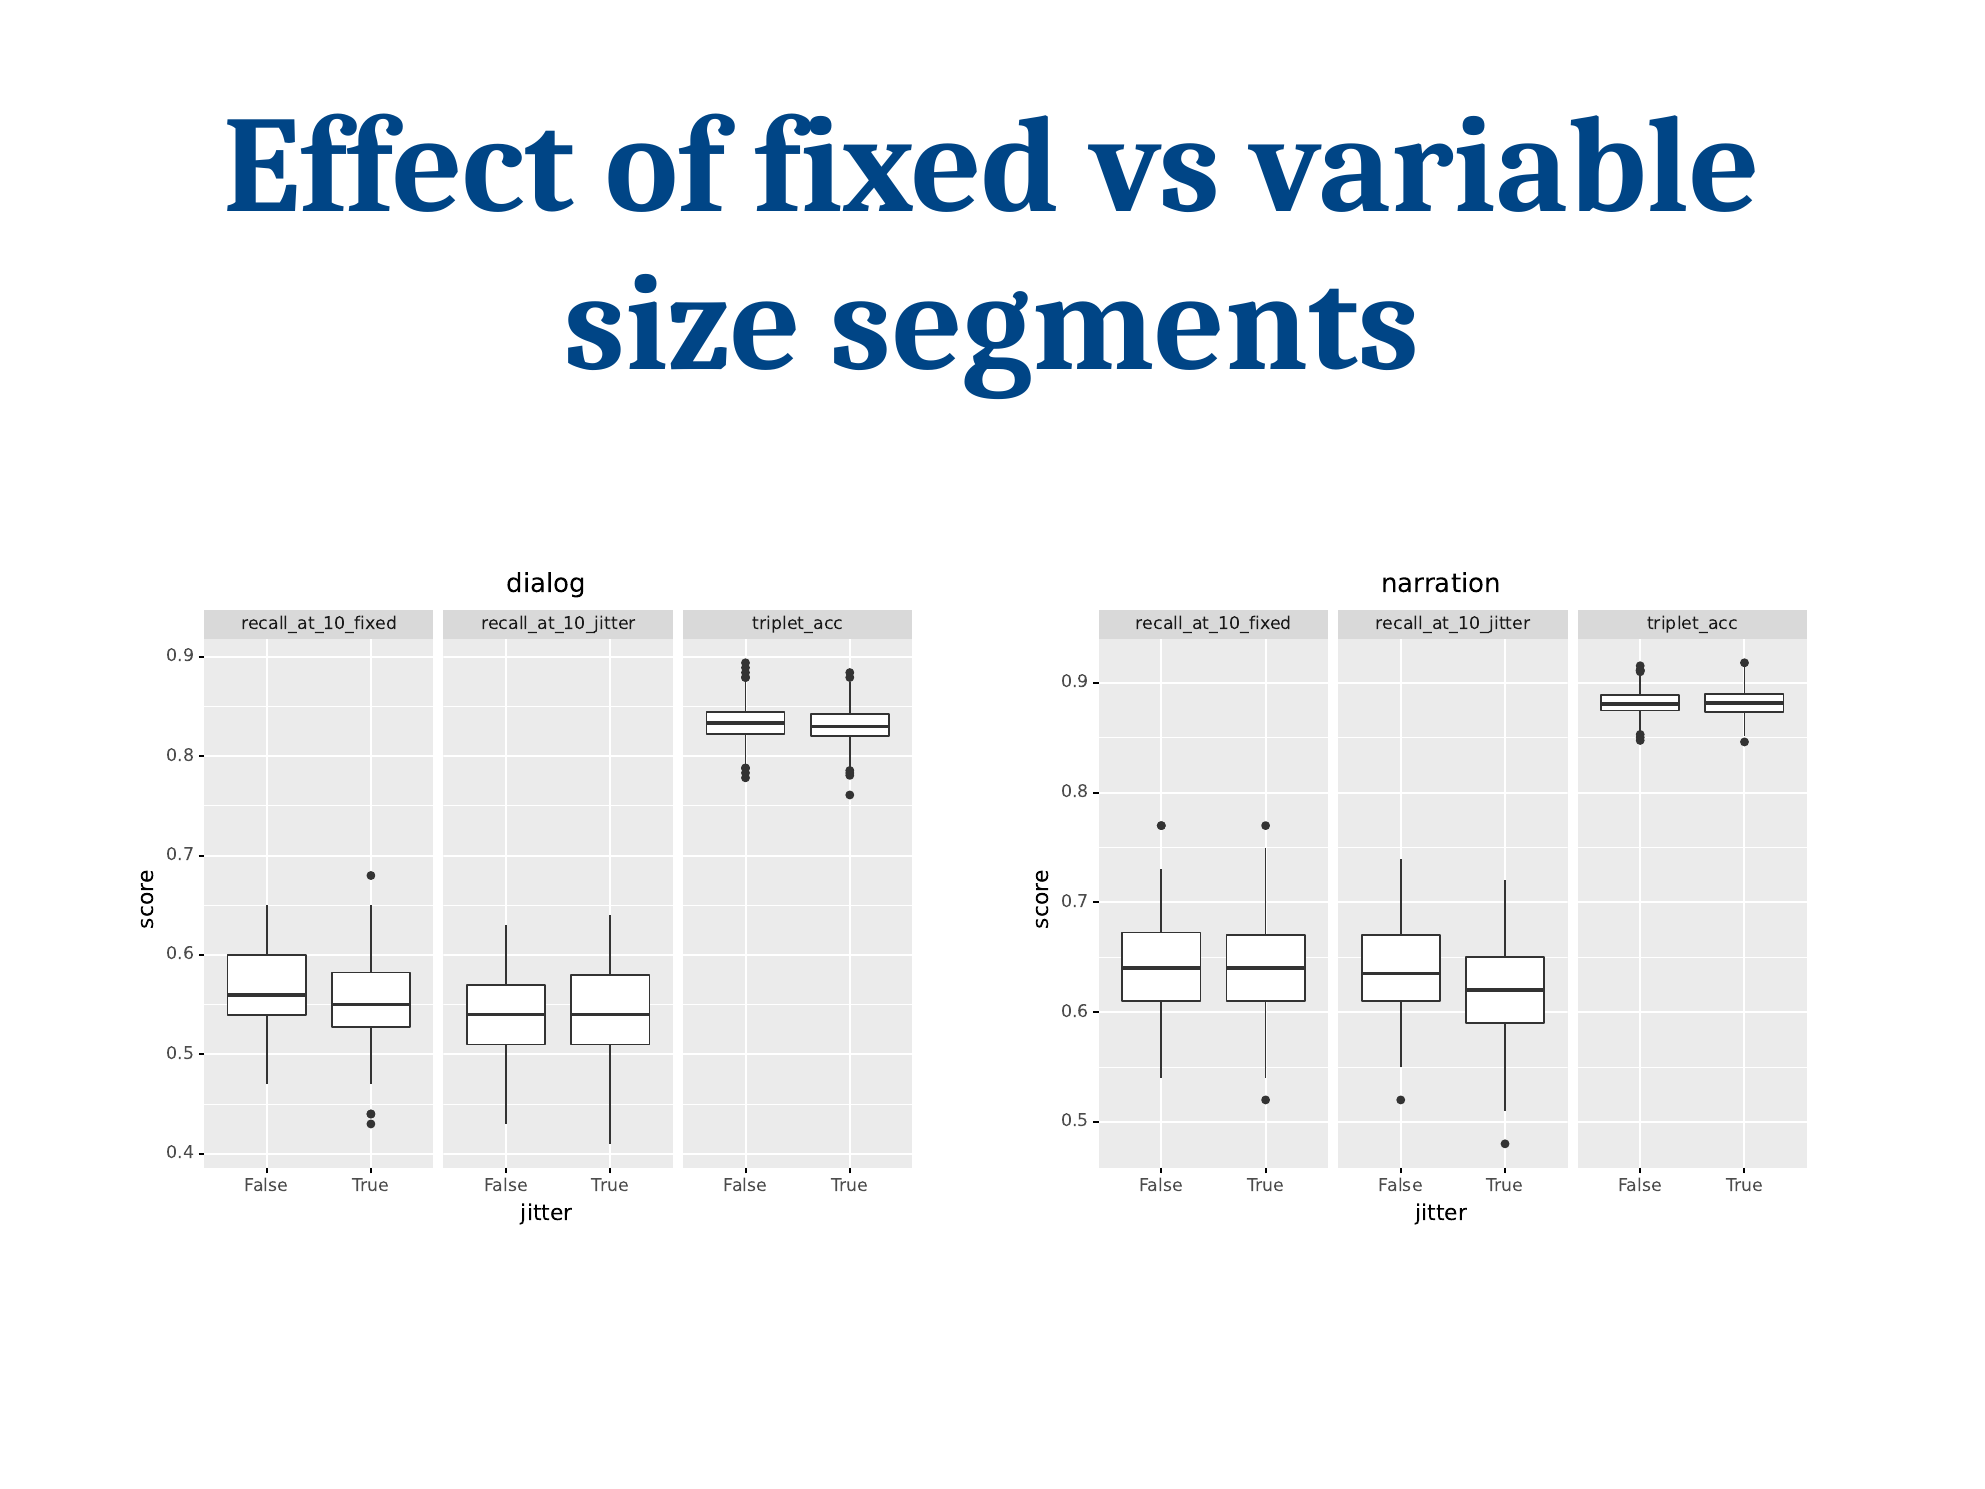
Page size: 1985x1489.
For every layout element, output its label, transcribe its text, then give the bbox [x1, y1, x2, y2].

picture [1017, 559, 1823, 1240]
picture [122, 559, 928, 1240]
title Effect of fixed vs variable size segments [99, 59, 1885, 432]
